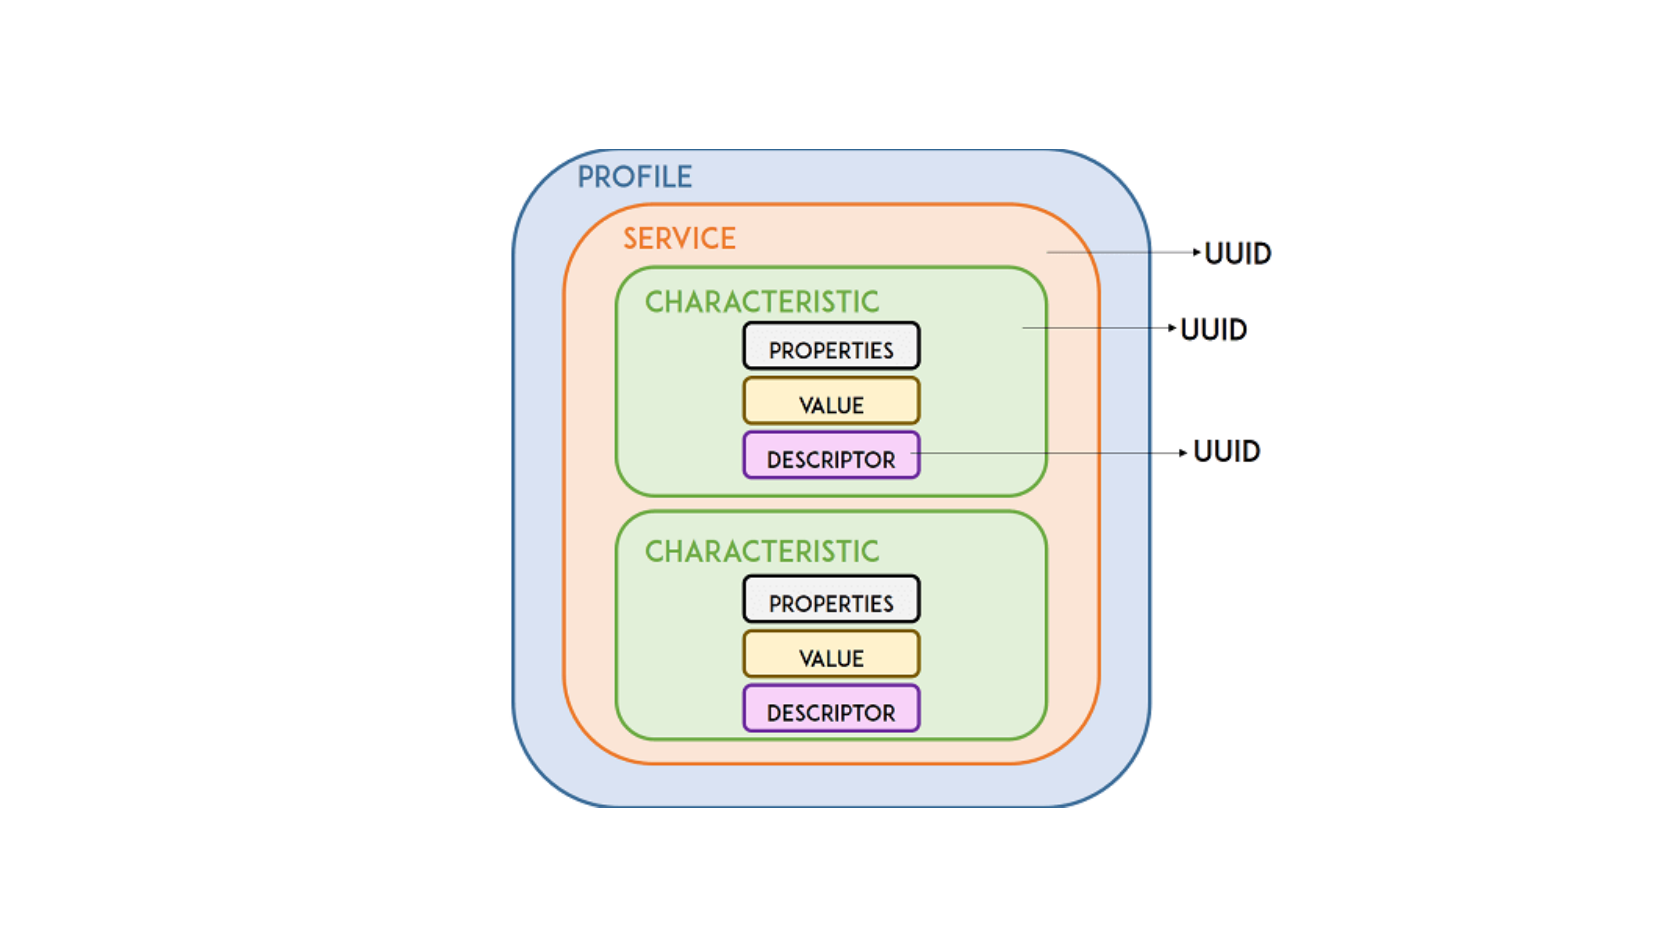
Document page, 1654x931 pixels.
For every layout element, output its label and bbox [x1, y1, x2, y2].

picture [238, 149, 1411, 808]
